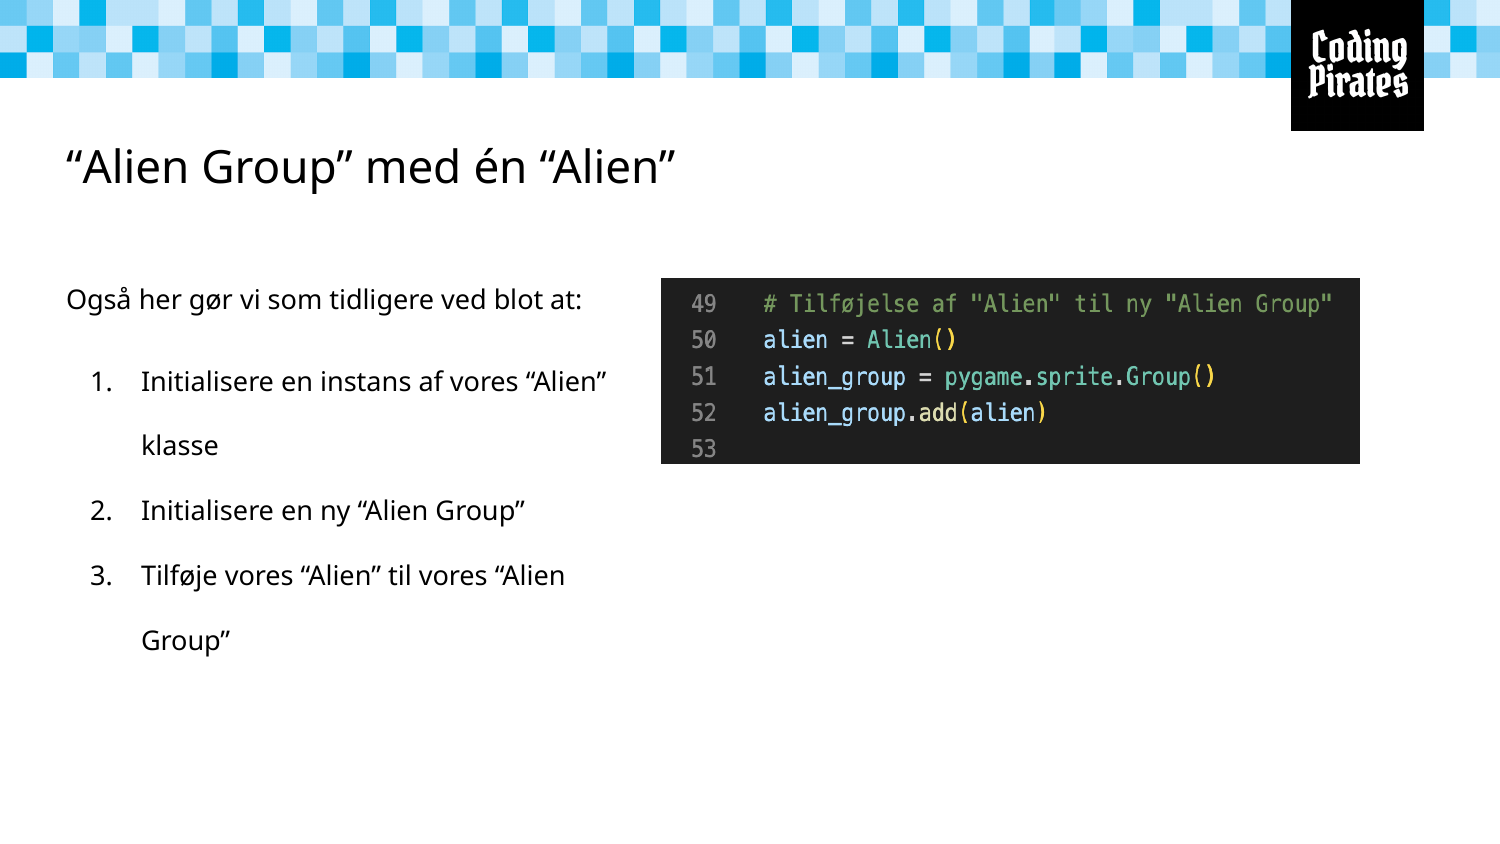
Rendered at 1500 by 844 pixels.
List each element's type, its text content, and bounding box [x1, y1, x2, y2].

picture [661, 278, 1360, 464]
picture [1291, 0, 1424, 131]
title “Alien Group” med én “Alien” [51, 123, 1388, 217]
picture [0, 0, 1056, 78]
list Også her gør vi som tidligere ved blot at: Initialisere en instans af vores “Alien” klasse Initialisere en ny “Alien Group” Tilføje vores “Alien” til vores “Alien Group” [51, 234, 669, 800]
